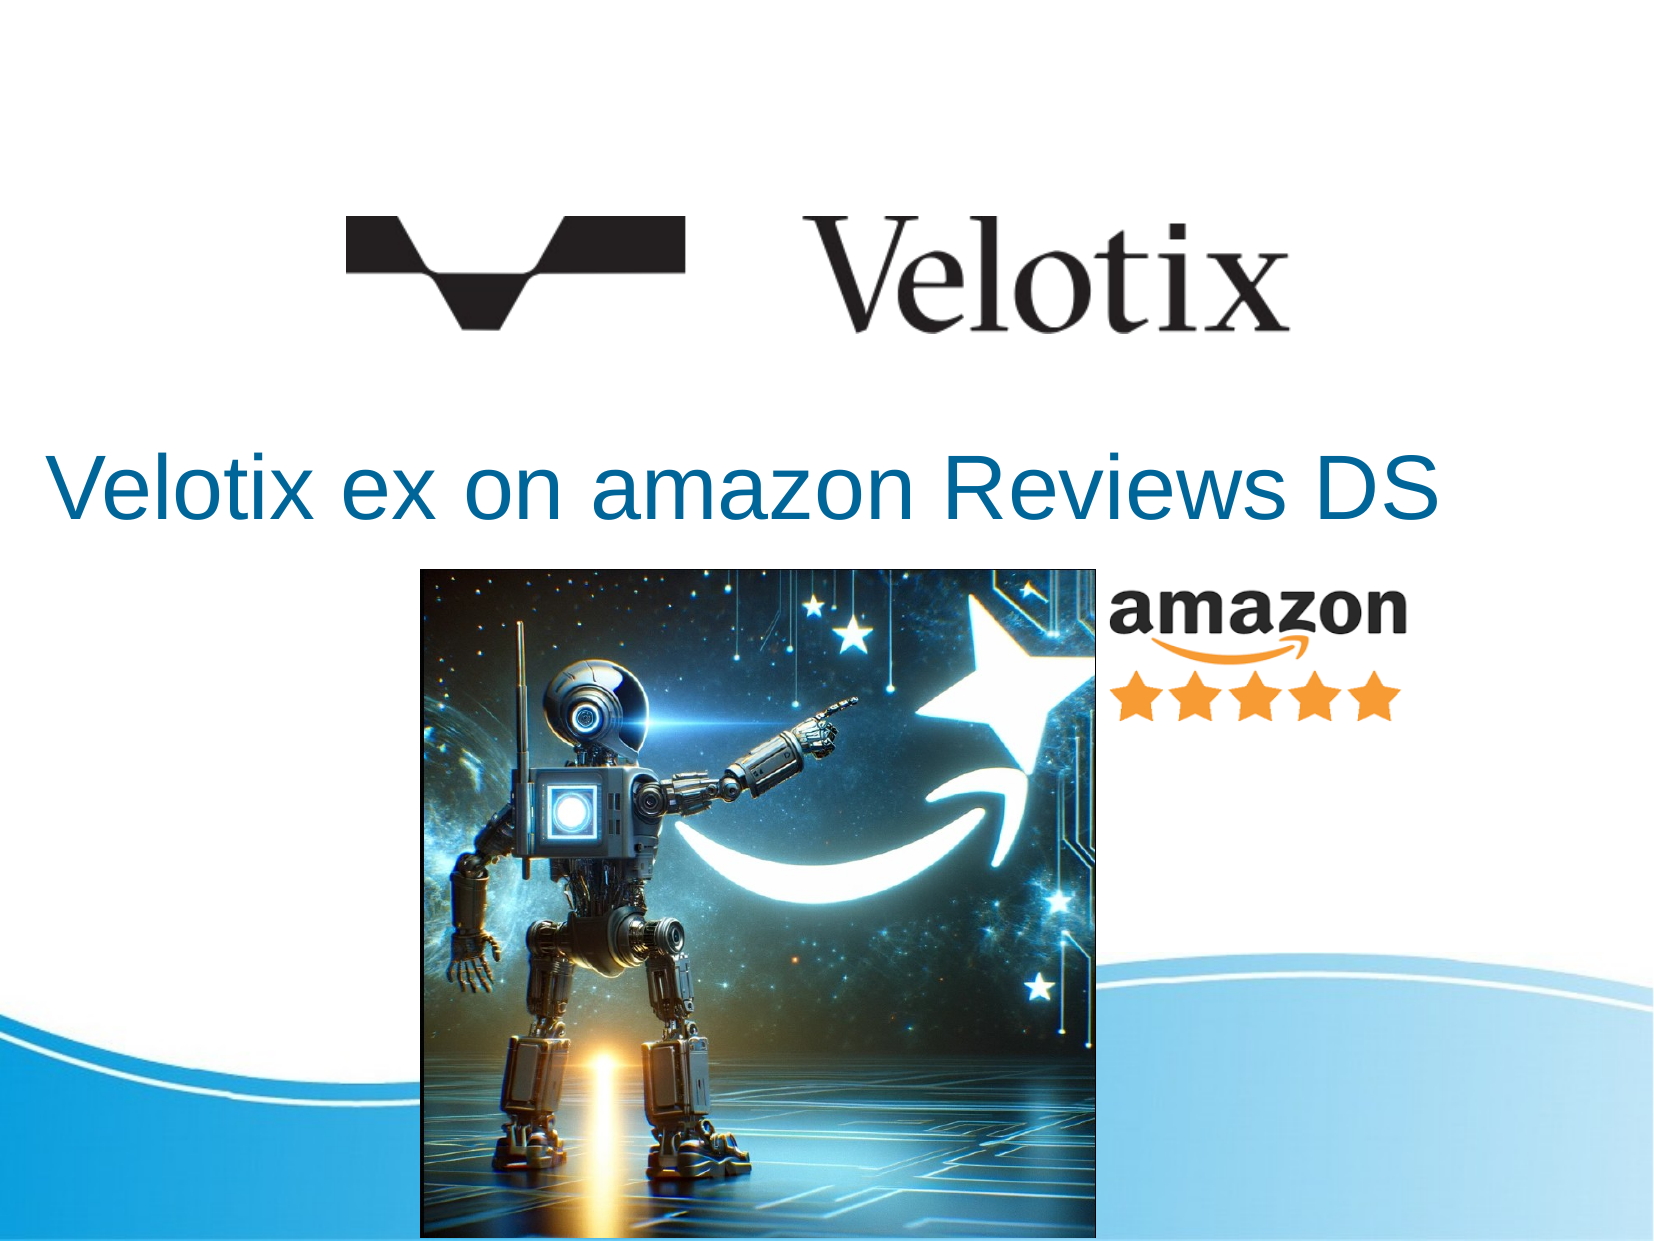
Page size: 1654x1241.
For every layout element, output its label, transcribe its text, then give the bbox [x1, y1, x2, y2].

title Velotix ex on amazon Reviews DS [0, 384, 1489, 592]
picture [0, 569, 1654, 1241]
picture [346, 216, 1291, 334]
